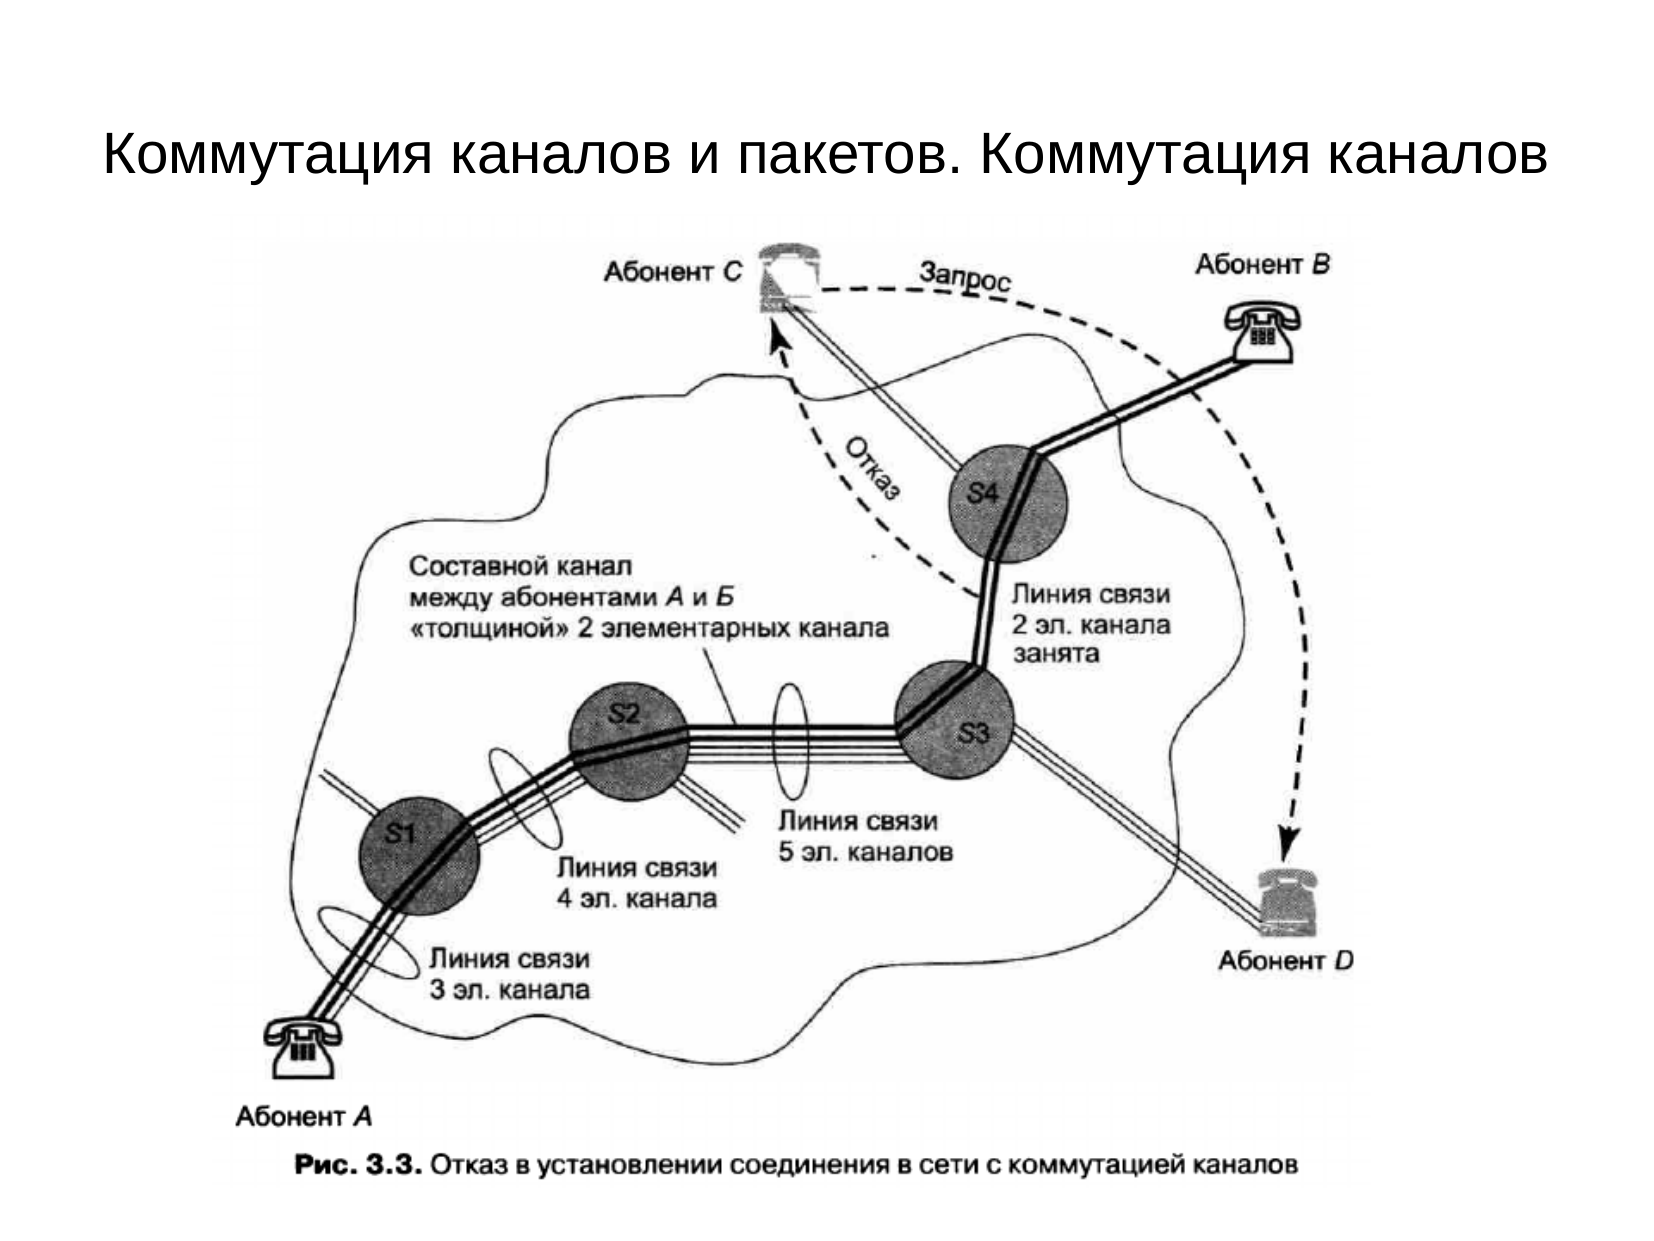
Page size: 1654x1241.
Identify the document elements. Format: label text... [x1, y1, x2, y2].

picture [212, 214, 1371, 1188]
title Коммутация каналов и пакетов. Коммутация каналов [82, 49, 1571, 257]
